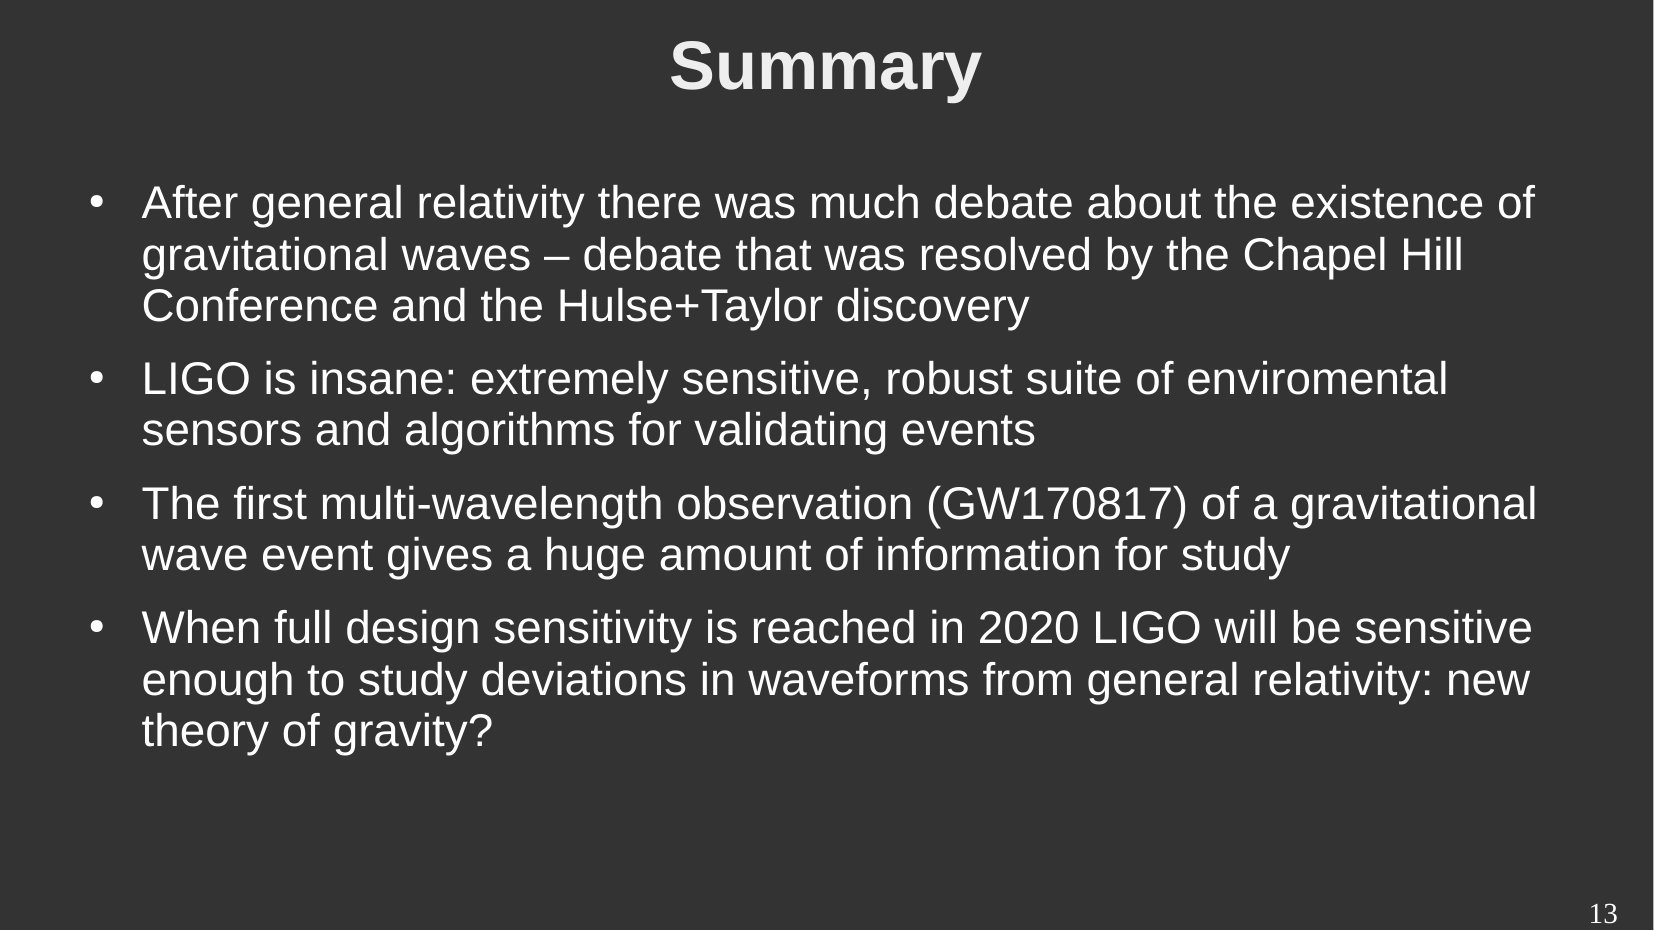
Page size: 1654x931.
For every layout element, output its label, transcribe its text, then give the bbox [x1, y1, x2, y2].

title Summary [82, 0, 1571, 144]
list After general relativity there was much debate about the existence of gravitational waves – debate that was resolved by the Chapel Hill Conference and the Hulse+Taylor discovery LIGO is insane: extremely sensitive, robust suite of enviromental sensors and algorithms for validating events The first multi-wavelength observation (GW170817) of a gravitational wave event gives a huge amount of information for study When full design sensitivity is reached in 2020 LIGO will be sensitive enough to study deviations in waveforms from general relativity: new theory of gravity? [70, 177, 1559, 858]
